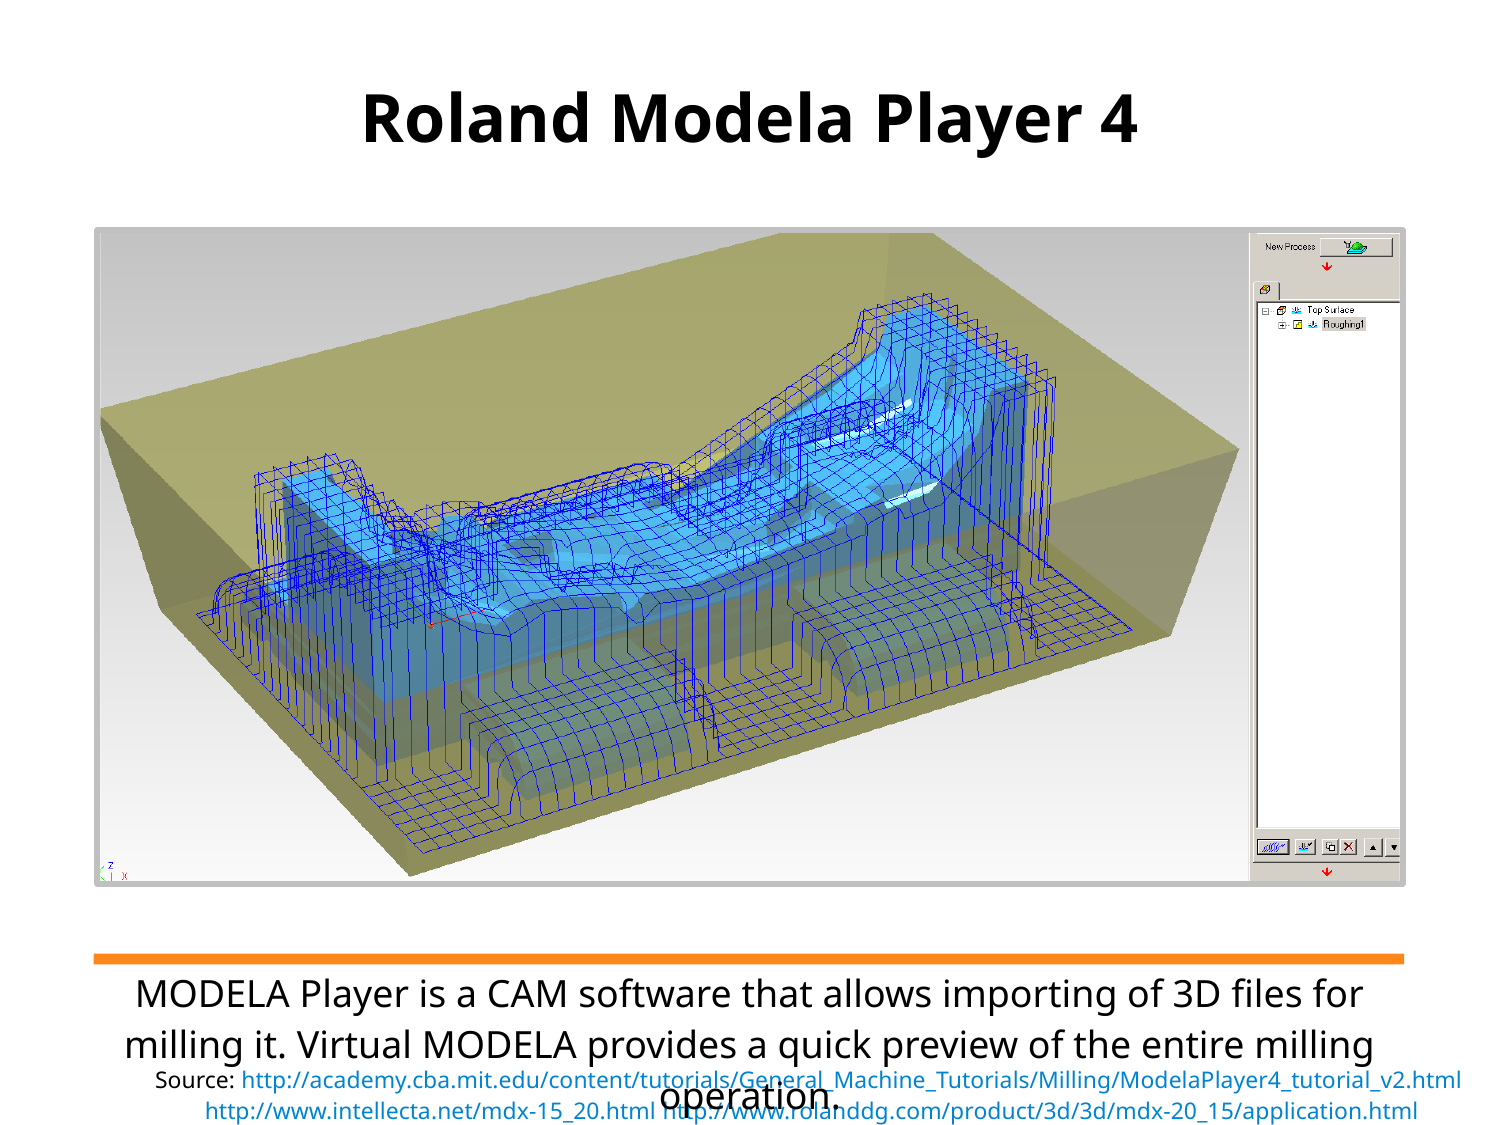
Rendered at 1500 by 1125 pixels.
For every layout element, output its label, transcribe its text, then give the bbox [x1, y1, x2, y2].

text_box Source: http://academy.cba.mit.edu/content/tutorials/General_Machine_Tutorials/Milling/ModelaPlayer4_tutorial_v2.html http://www.intellecta.net/mdx-15_20.html http://www.rolanddg.com/product/3d/3d/mdx-20_15/application.html [140, 1073, 1360, 1125]
text_box MODELA Player is a CAM software that allows importing of 3D files for milling it. Virtual MODELA provides a quick preview of the entire milling operation. [73, 960, 1427, 1073]
picture [0, 0, 1500, 1125]
title Roland Modela Player 4 [75, 44, 1426, 188]
